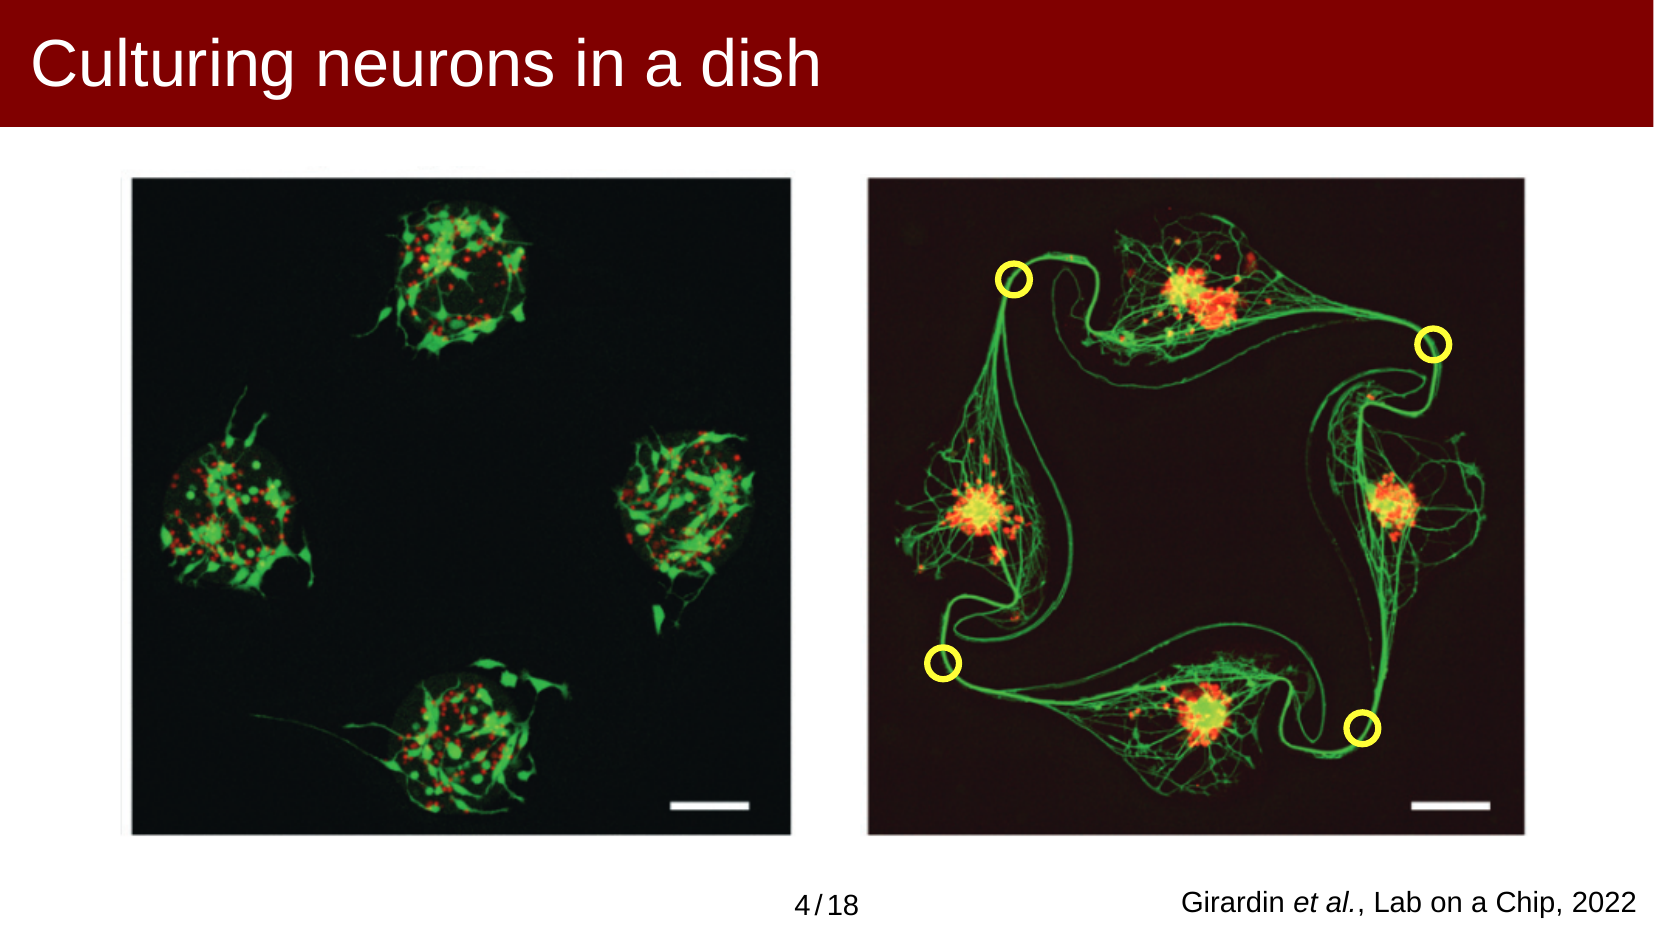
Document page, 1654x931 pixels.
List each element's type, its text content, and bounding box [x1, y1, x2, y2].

picture [120, 166, 802, 848]
text_box [0, 0, 1654, 127]
text_box Culturing neurons in a dish [15, 19, 1631, 109]
text_box Girardin et al., Lab on a Chip, 2022 [1166, 878, 1653, 927]
picture [860, 174, 1535, 850]
